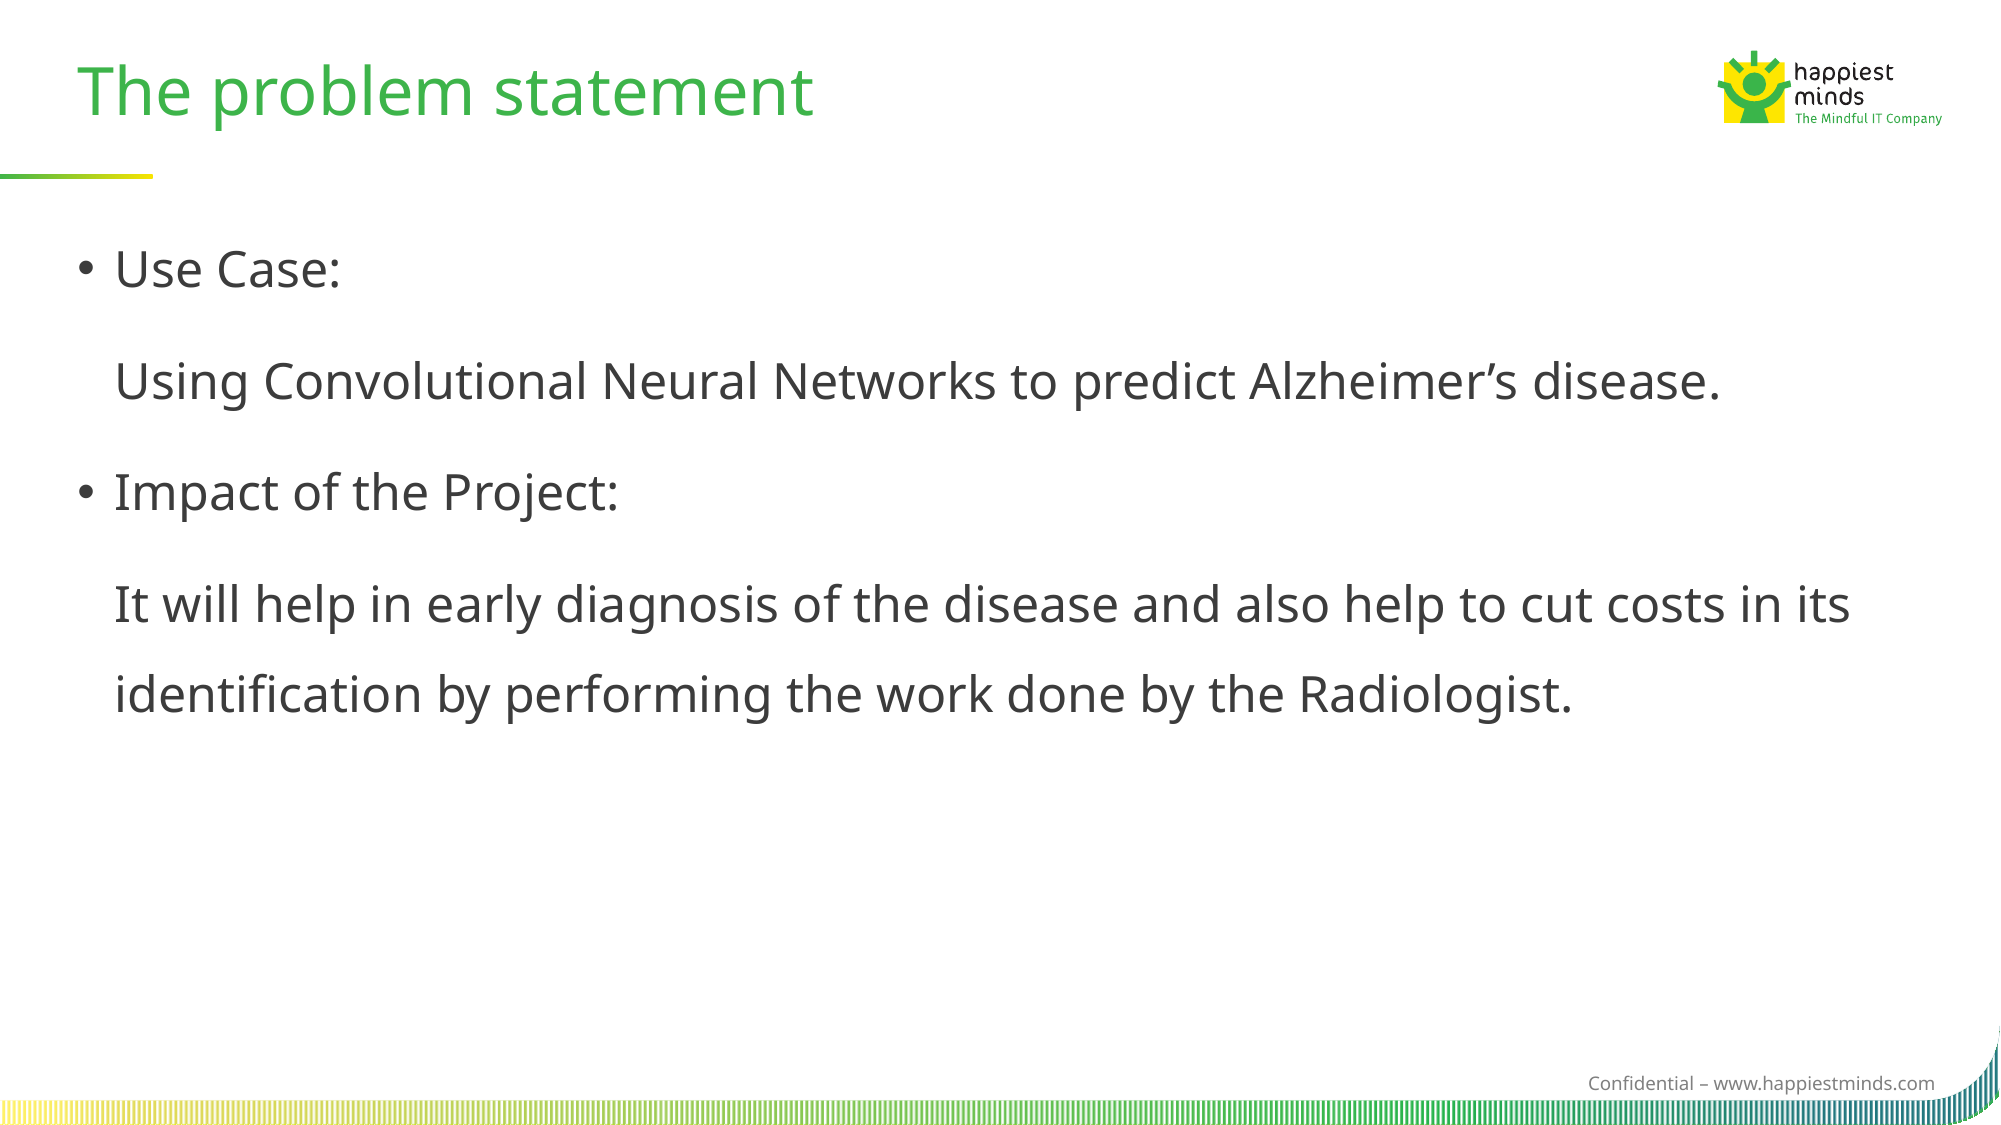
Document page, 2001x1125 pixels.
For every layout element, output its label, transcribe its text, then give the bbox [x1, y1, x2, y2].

list Use Case: Using Convolutional Neural Networks to predict Alzheimer’s disease. Impact of the Project: It will help in early diagnosis of the disease and also help to cut costs in its identification by performing the work done by the Radiologist. [62, 200, 1938, 1029]
picture [0, 985, 2000, 1125]
list The problem statement [62, 12, 1528, 166]
